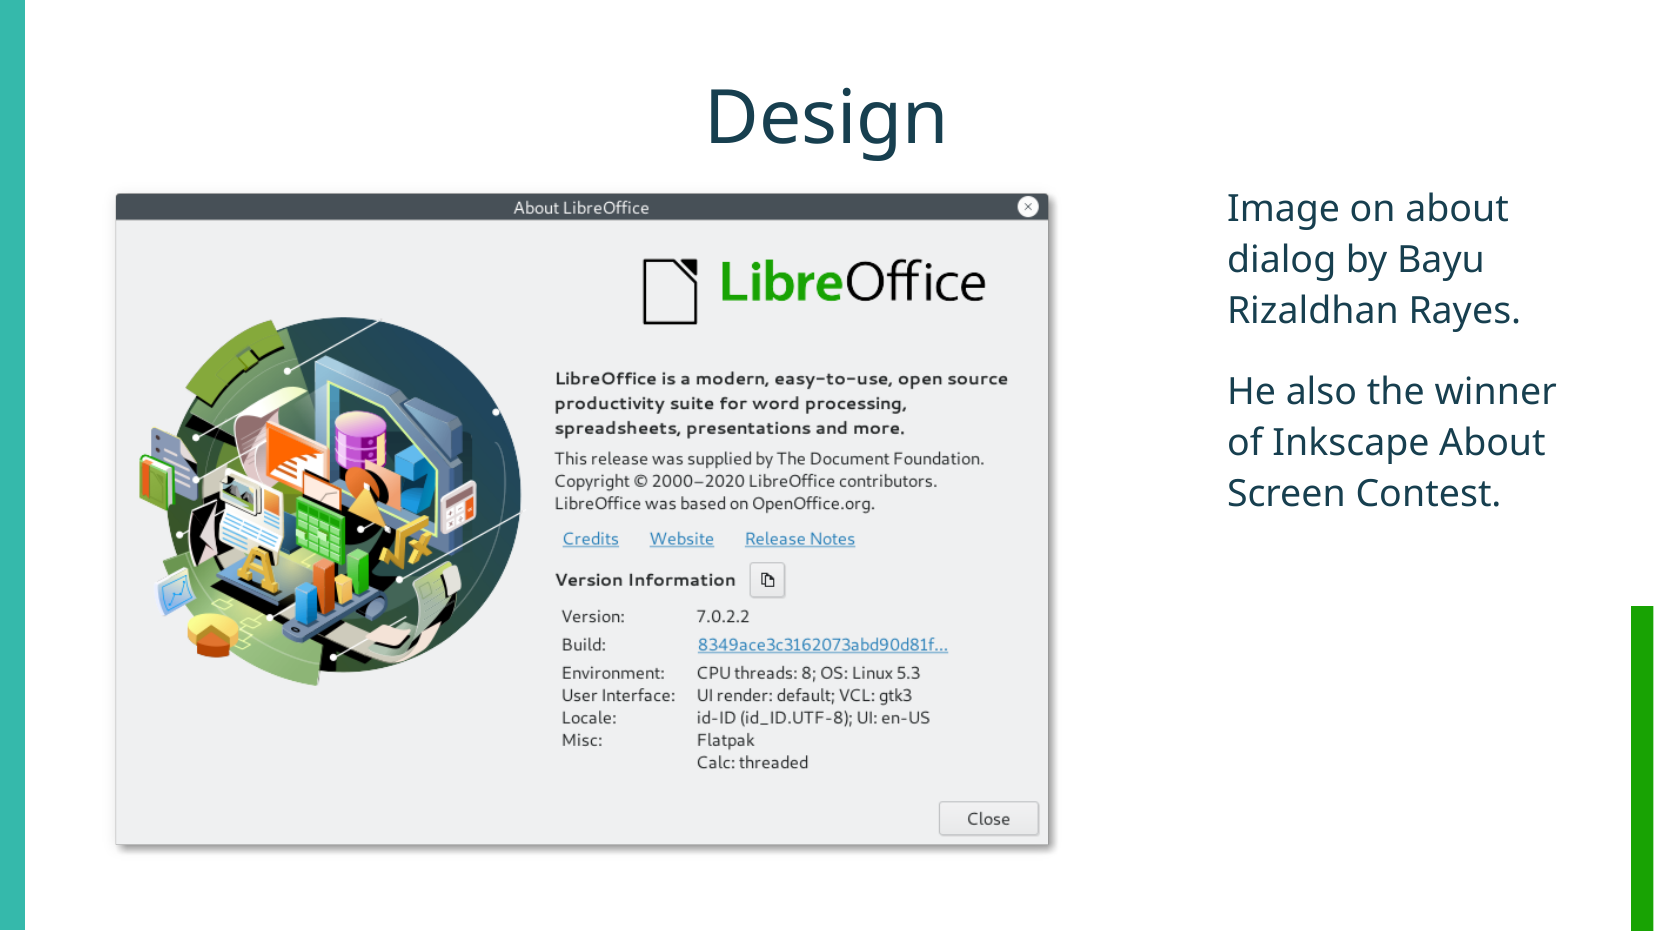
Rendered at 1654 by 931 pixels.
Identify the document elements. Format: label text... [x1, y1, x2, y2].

list Image on about dialog by Bayu Rizaldhan Rayes. He also the winner of Inkscape About Screen Contest. [1156, 181, 1601, 540]
title Design [82, 37, 1571, 193]
picture [89, 169, 1080, 879]
